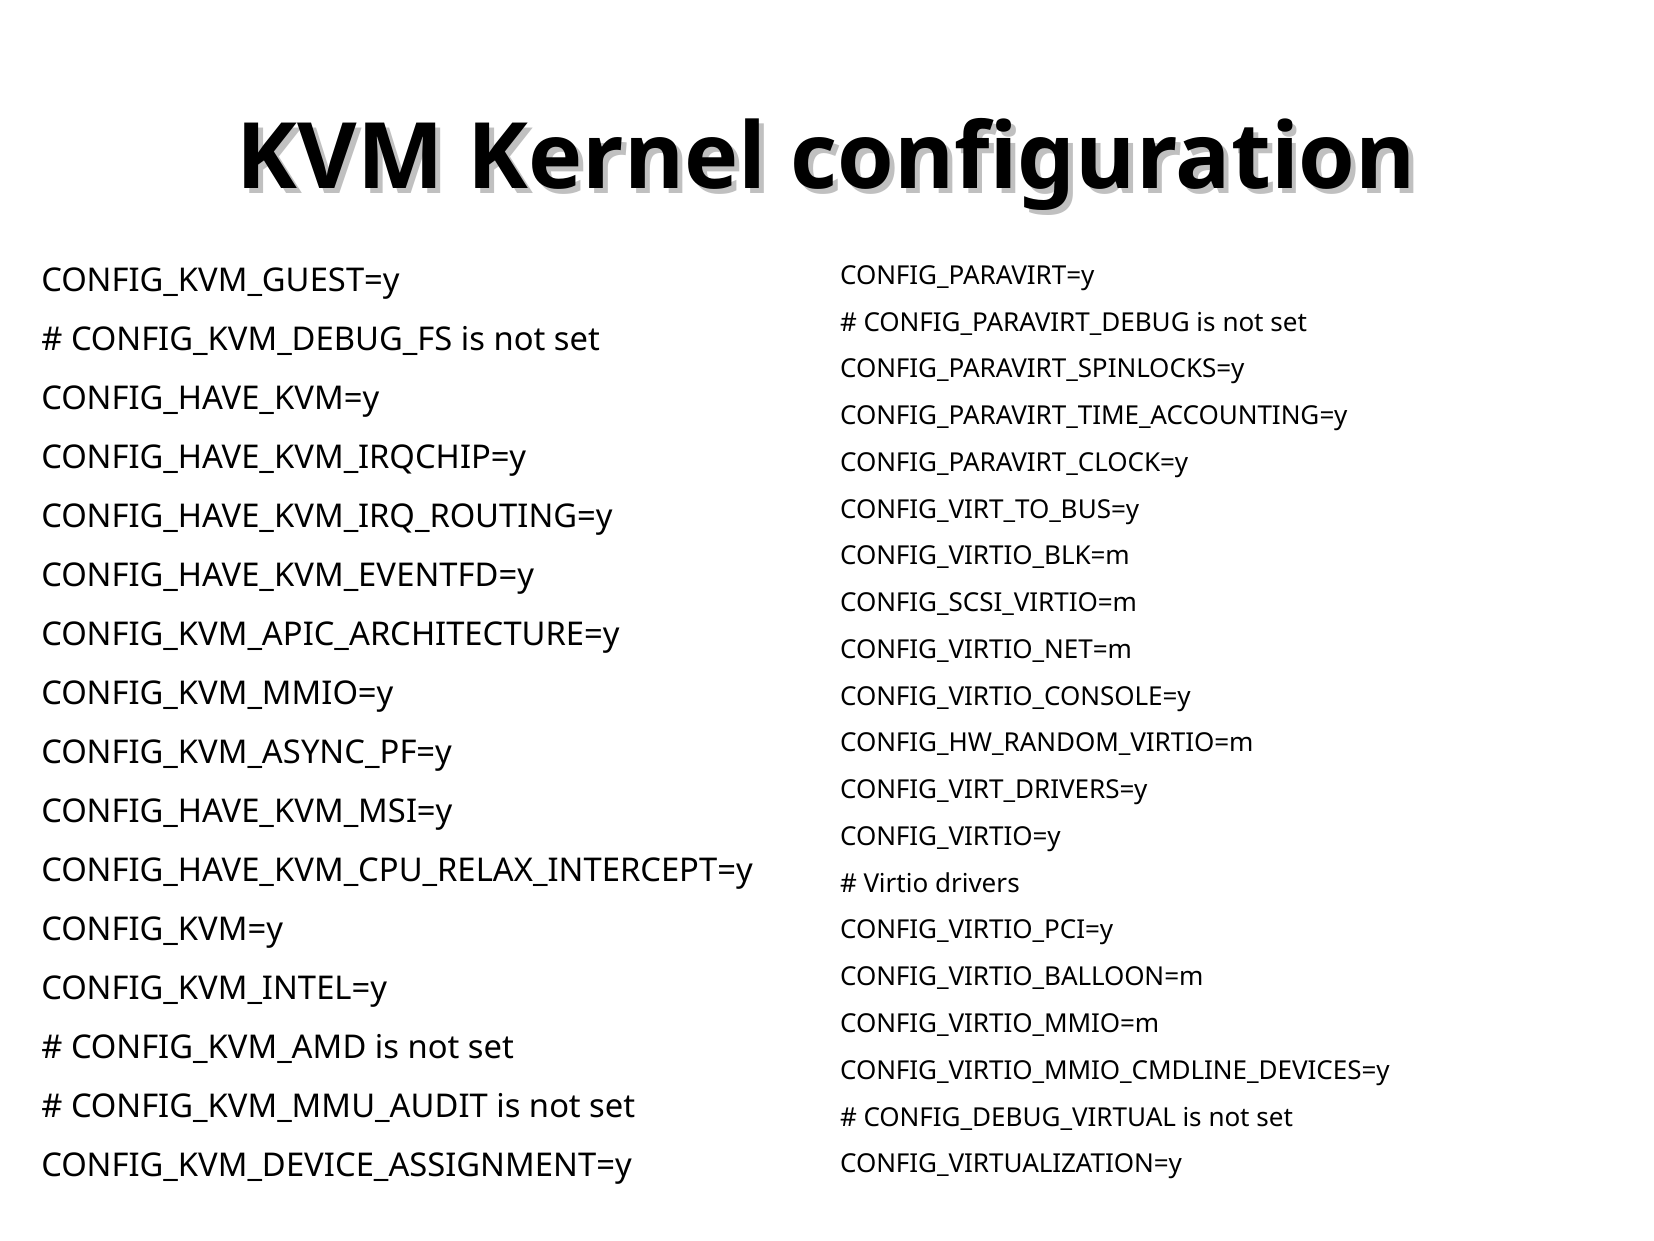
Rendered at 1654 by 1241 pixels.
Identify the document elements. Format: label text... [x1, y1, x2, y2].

list CONFIG_PARAVIRT=y # CONFIG_PARAVIRT_DEBUG is not set CONFIG_PARAVIRT_SPINLOCKS=y CONFIG_PARAVIRT_TIME_ACCOUNTING=y CONFIG_PARAVIRT_CLOCK=y CONFIG_VIRT_TO_BUS=y CONFIG_VIRTIO_BLK=m CONFIG_SCSI_VIRTIO=m CONFIG_VIRTIO_NET=m CONFIG_VIRTIO_CONSOLE=y CONFIG_HW_RANDOM_VIRTIO=m CONFIG_VIRT_DRIVERS=y CONFIG_VIRTIO=y # Virtio drivers CONFIG_VIRTIO_PCI=y CONFIG_VIRTIO_BALLOON=m CONFIG_VIRTIO_MMIO=m CONFIG_VIRTIO_MMIO_CMDLINE_DEVICES=y # CONFIG_DEBUG_VIRTUAL is not set CONFIG_VIRTUALIZATION=y [840, 256, 1628, 1197]
title KVM Kernel configuration [82, 49, 1571, 257]
list CONFIG_KVM_GUEST=y # CONFIG_KVM_DEBUG_FS is not set CONFIG_HAVE_KVM=y CONFIG_HAVE_KVM_IRQCHIP=y CONFIG_HAVE_KVM_IRQ_ROUTING=y CONFIG_HAVE_KVM_EVENTFD=y CONFIG_KVM_APIC_ARCHITECTURE=y CONFIG_KVM_MMIO=y CONFIG_KVM_ASYNC_PF=y CONFIG_HAVE_KVM_MSI=y CONFIG_HAVE_KVM_CPU_RELAX_INTERCEPT=y CONFIG_KVM=y CONFIG_KVM_INTEL=y # CONFIG_KVM_AMD is not set # CONFIG_KVM_MMU_AUDIT is not set CONFIG_KVM_DEVICE_ASSIGNMENT=y [41, 256, 829, 1197]
